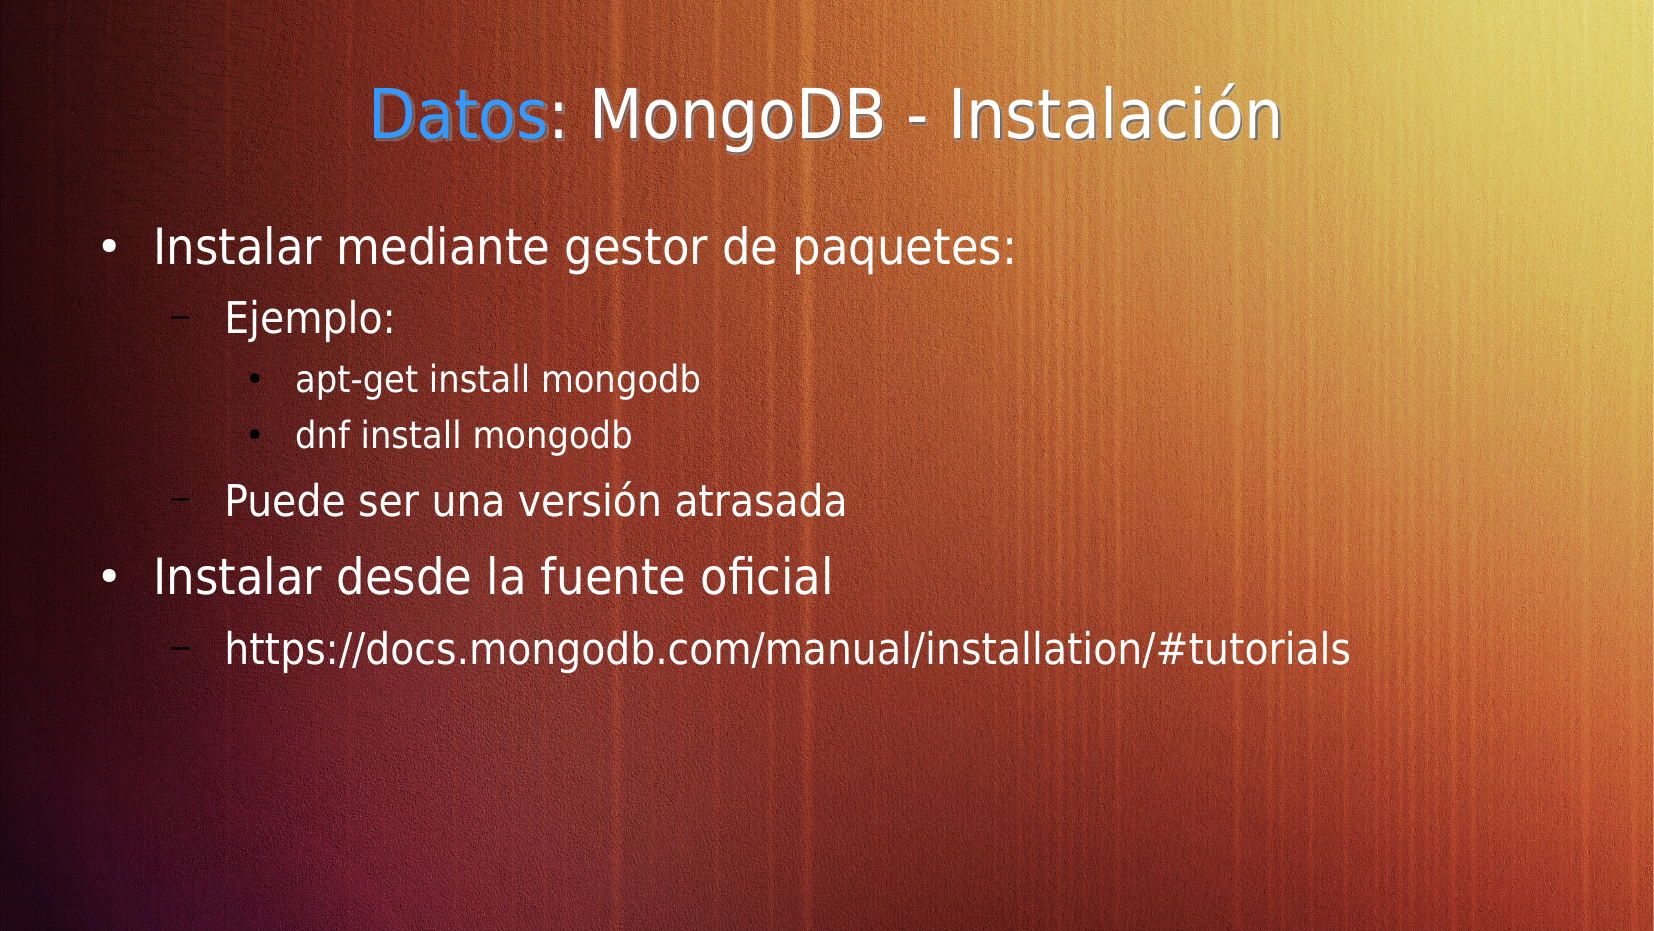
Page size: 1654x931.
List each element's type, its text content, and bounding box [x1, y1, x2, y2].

list Instalar mediante gestor de paquetes: Ejemplo: apt-get install mongodb dnf install mongodb Puede ser una versión atrasada Instalar desde la fuente oficial https://docs.mongodb.com/manual/installation/#tutorials [82, 217, 1571, 758]
picture [0, 0, 1654, 931]
title Datos: MongoDB - Instalación [82, 37, 1571, 193]
